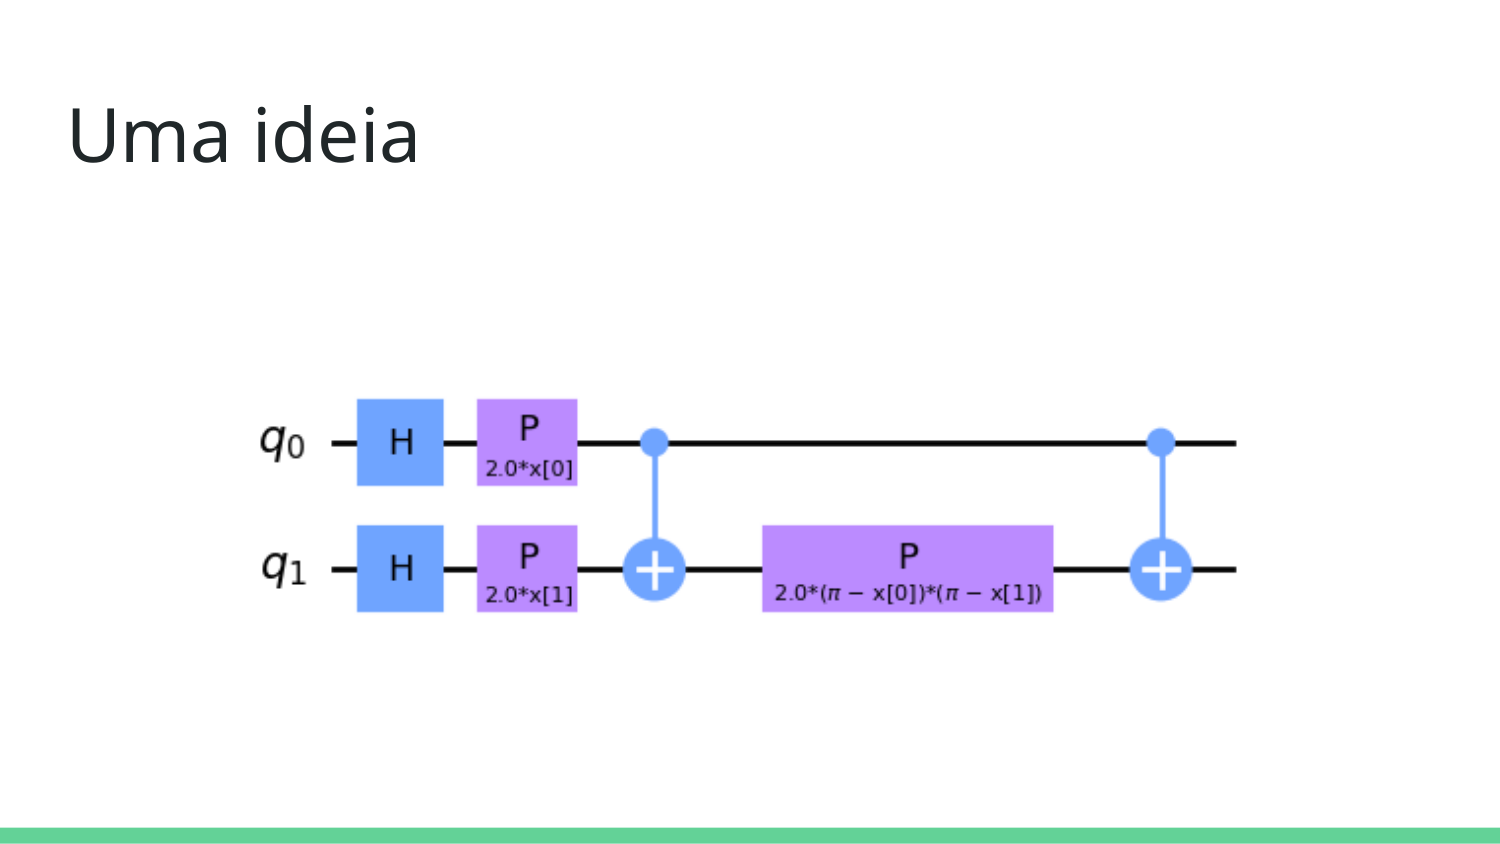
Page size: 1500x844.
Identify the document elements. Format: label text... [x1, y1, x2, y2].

picture [210, 370, 1290, 652]
title Uma ideia [51, 72, 1449, 167]
